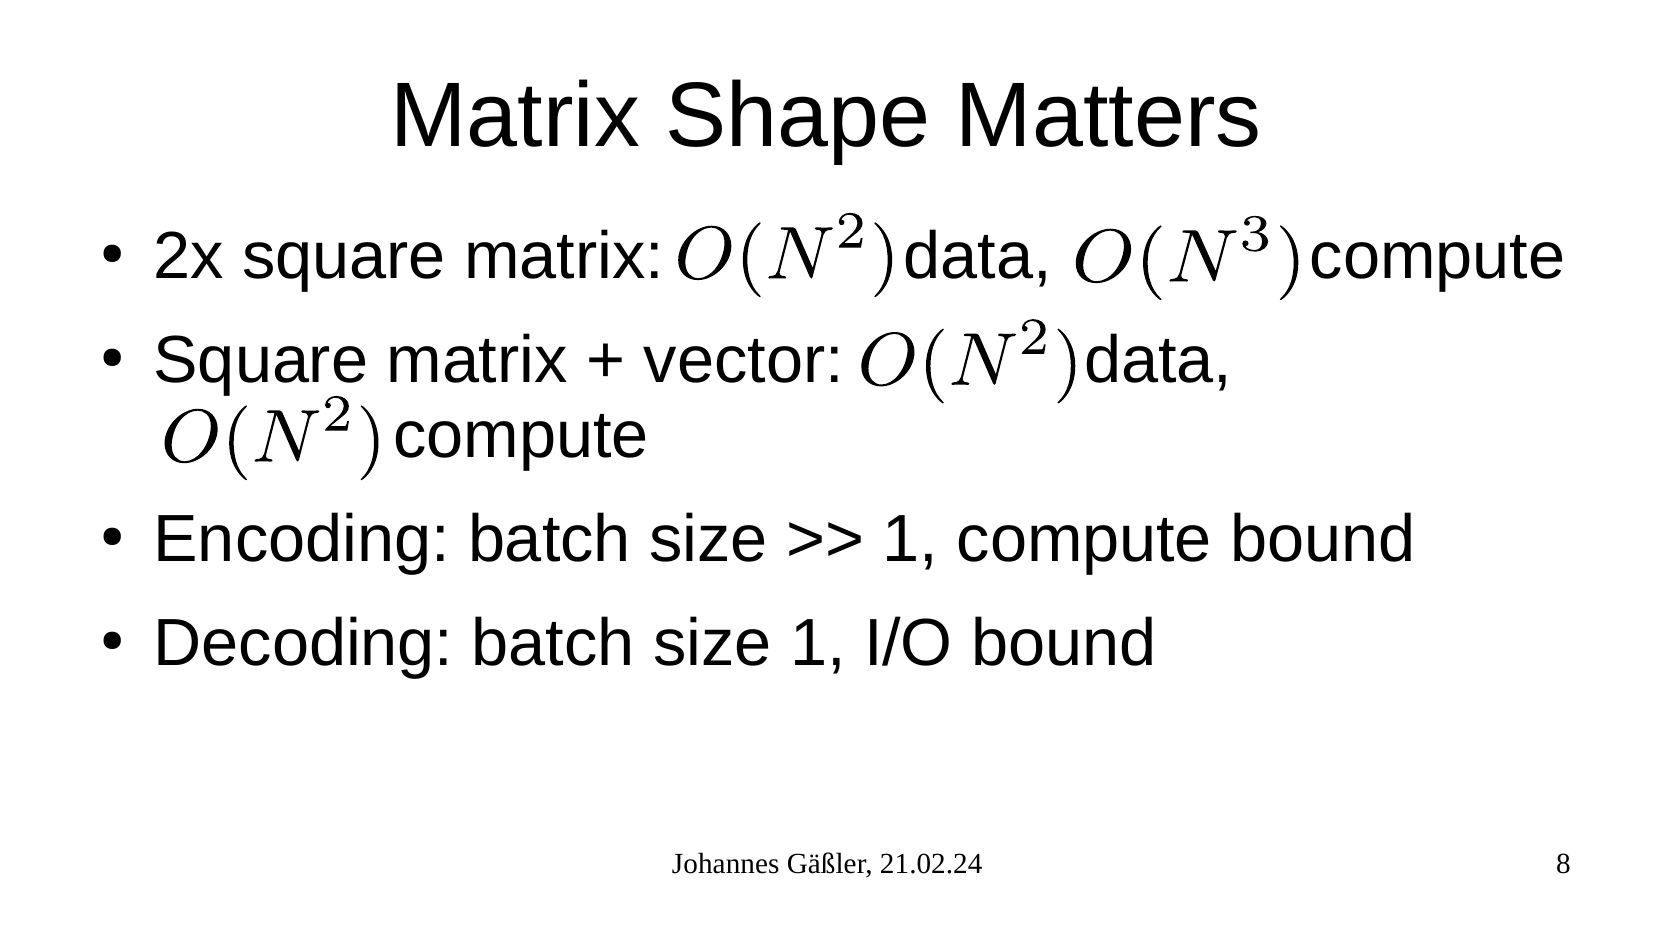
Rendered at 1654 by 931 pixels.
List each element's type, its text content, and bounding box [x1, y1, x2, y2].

title Matrix Shape Matters [82, 37, 1571, 193]
picture [854, 316, 1079, 407]
picture [157, 393, 382, 484]
picture [1068, 213, 1302, 304]
list 2x square matrix: data, compute Square matrix + vector: data, compute Encoding: batch size >> 1, compute bound Decoding: batch size 1, I/O bound [82, 217, 1571, 758]
picture [671, 210, 896, 301]
